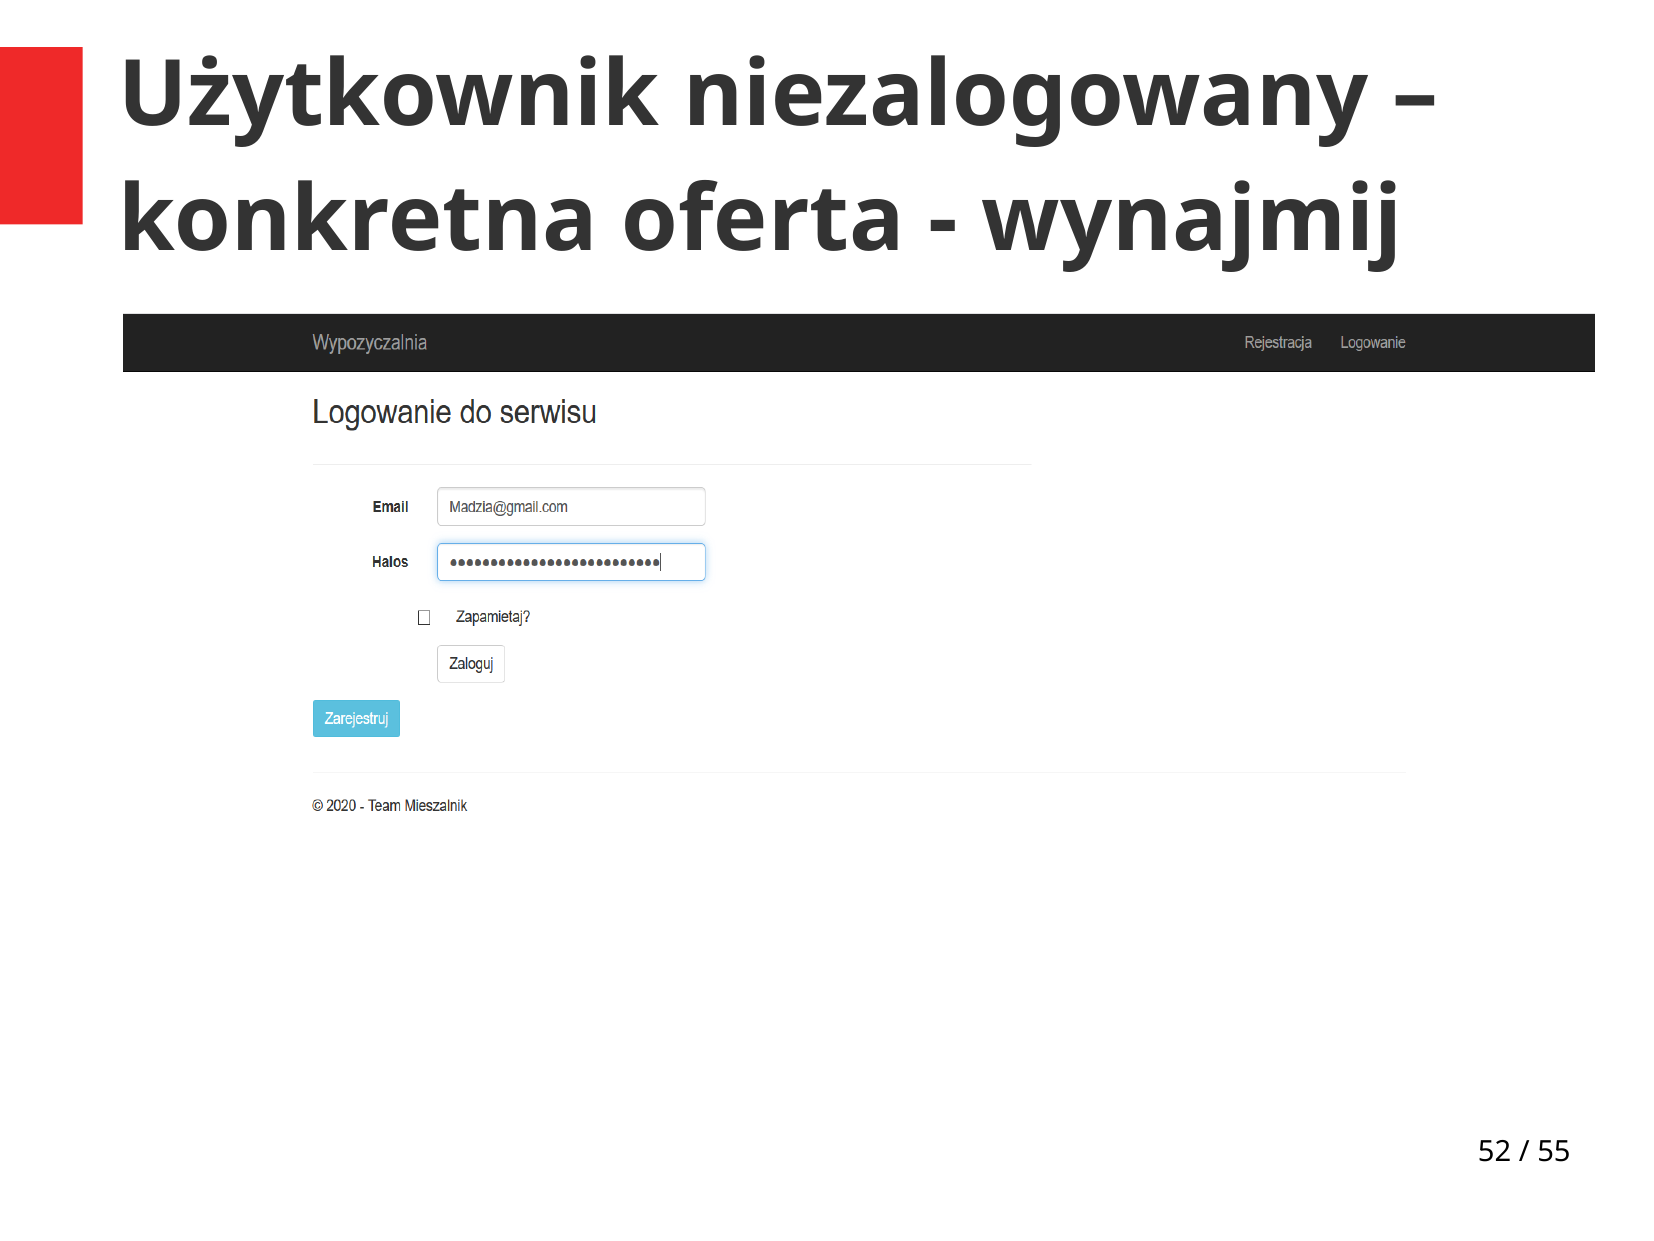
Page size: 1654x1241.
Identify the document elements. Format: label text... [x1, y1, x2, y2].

title Użytkownik niezalogowany – konkretna oferta - wynajmij [118, 28, 1571, 278]
picture [123, 313, 1595, 827]
